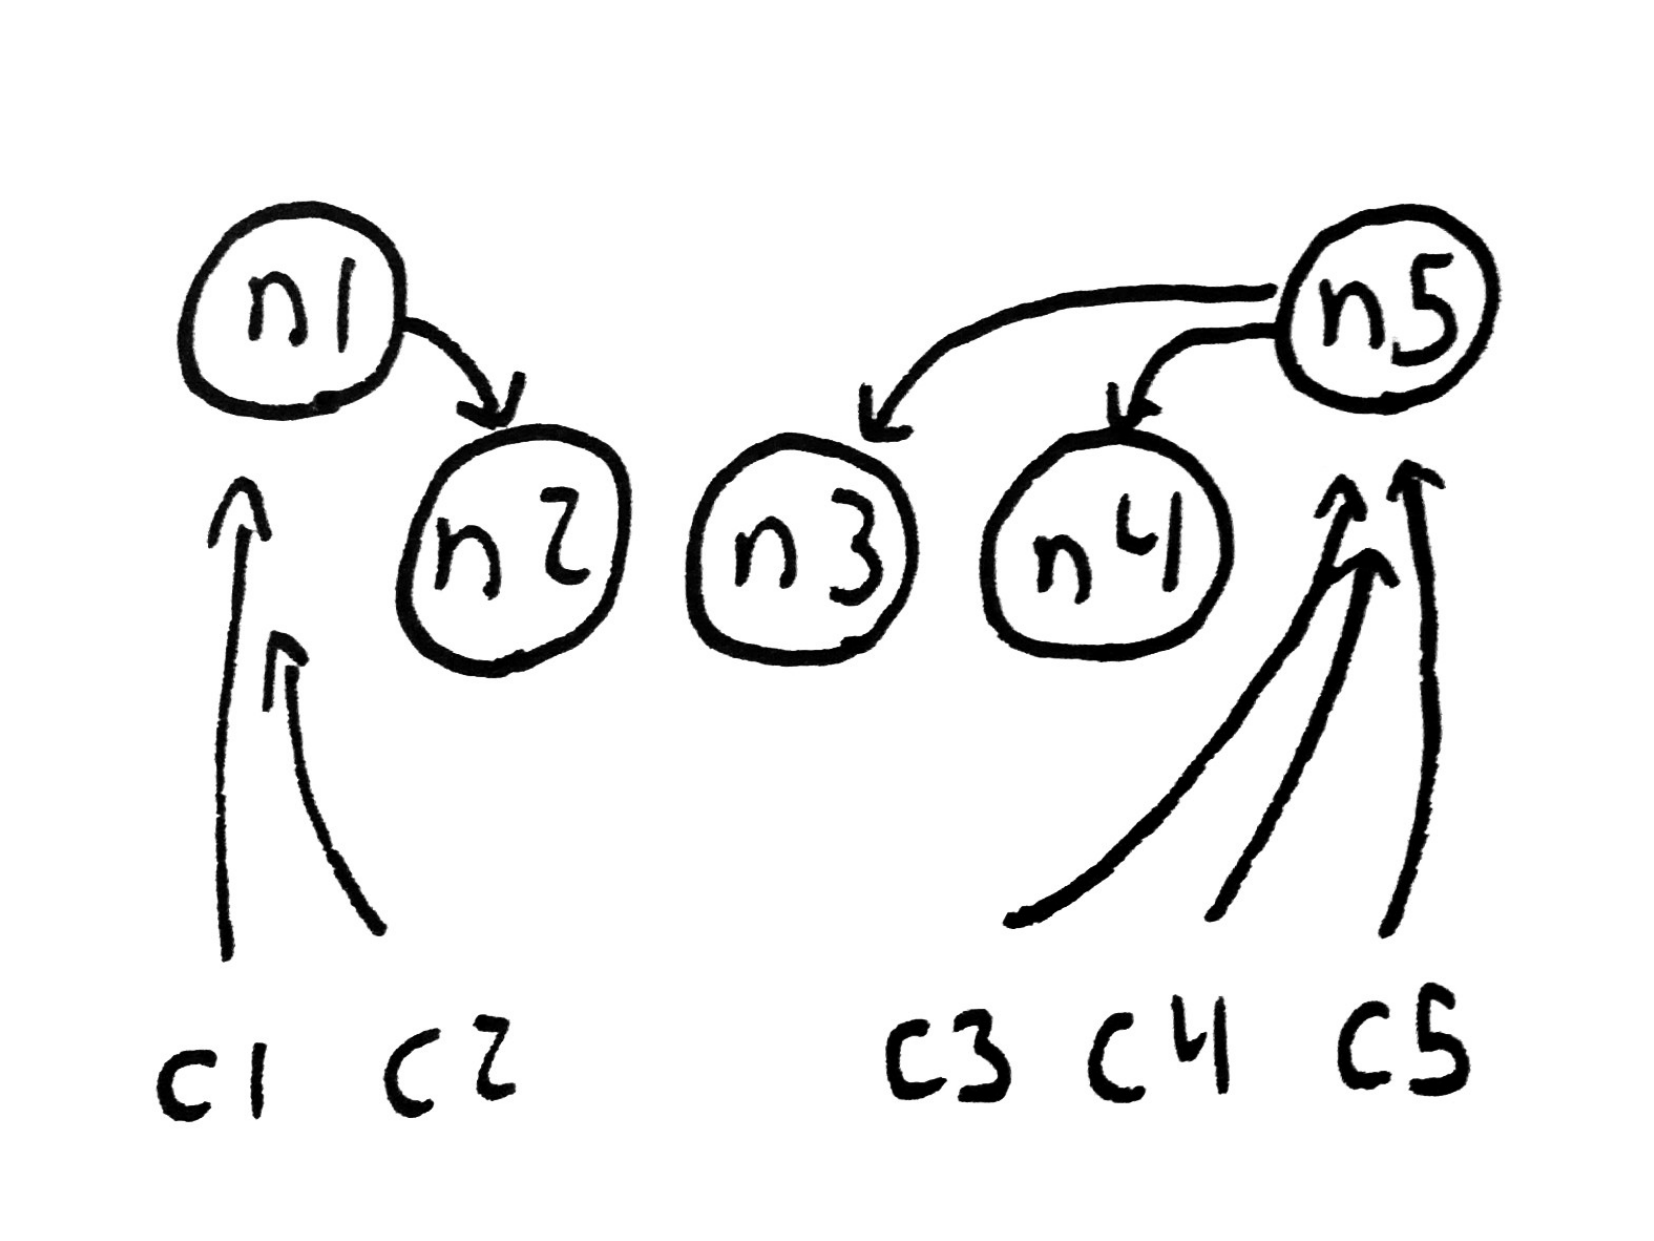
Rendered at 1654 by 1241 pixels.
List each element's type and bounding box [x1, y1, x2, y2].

picture [102, 104, 1551, 1160]
